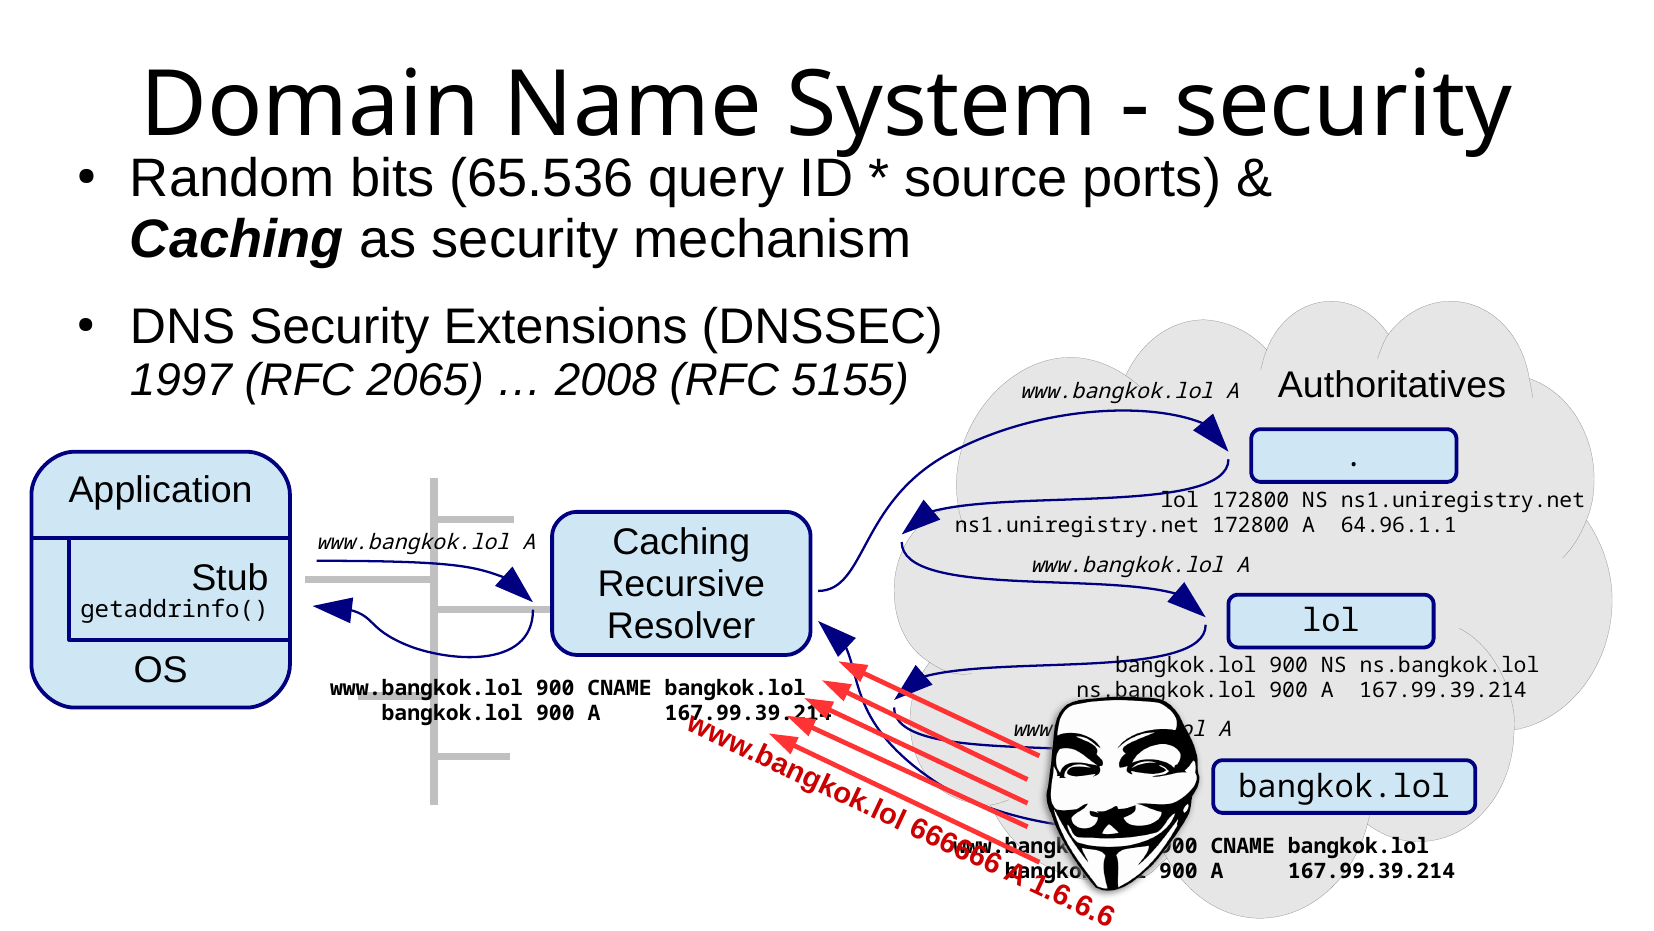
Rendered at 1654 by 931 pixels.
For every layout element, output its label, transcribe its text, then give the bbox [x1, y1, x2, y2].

text_box www.bangkok.lol 666666 A 1.6.6.6 [665, 693, 1146, 931]
title Domain Name System - security [82, 37, 1571, 221]
picture [29, 301, 1613, 919]
list Random bits (65.536 query ID * source ports) & Caching as security mechanism DNS Security Extensions (DNSSEC) 1997 (RFC 2065) … 2008 (RFC 5155) [59, 147, 1548, 688]
